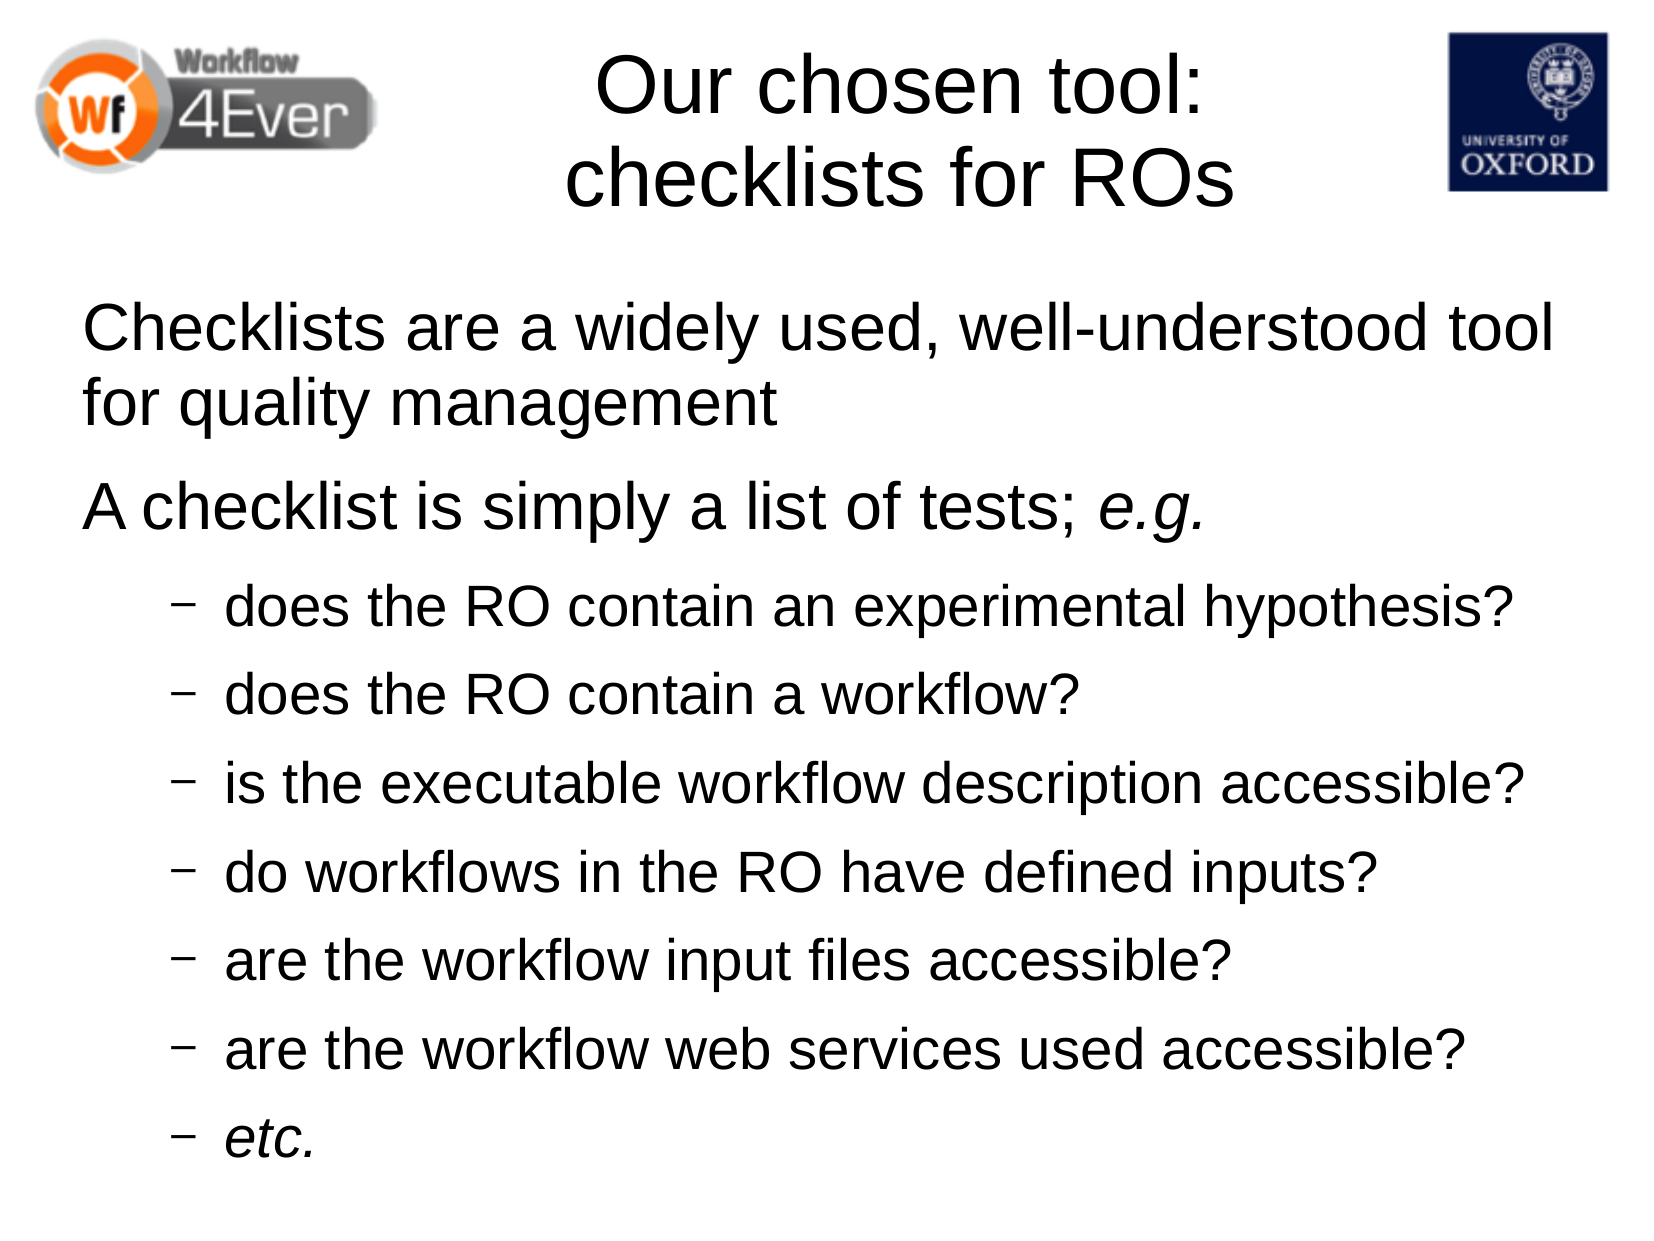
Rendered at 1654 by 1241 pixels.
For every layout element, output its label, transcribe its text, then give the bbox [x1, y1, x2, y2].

picture [29, 33, 354, 181]
title Our chosen tool: checklists for ROs [354, 31, 1447, 231]
list Checklists are a widely used, well-understood tool for quality management A checklist is simply a list of tests; e.g. does the RO contain an experimental hypothesis? does the RO contain a workflow? is the executable workflow description accessible? do workflows in the RO have defined inputs? are the workflow input files accessible? are the workflow web services used accessible? etc. [82, 290, 1571, 1170]
picture [1446, 29, 1612, 194]
